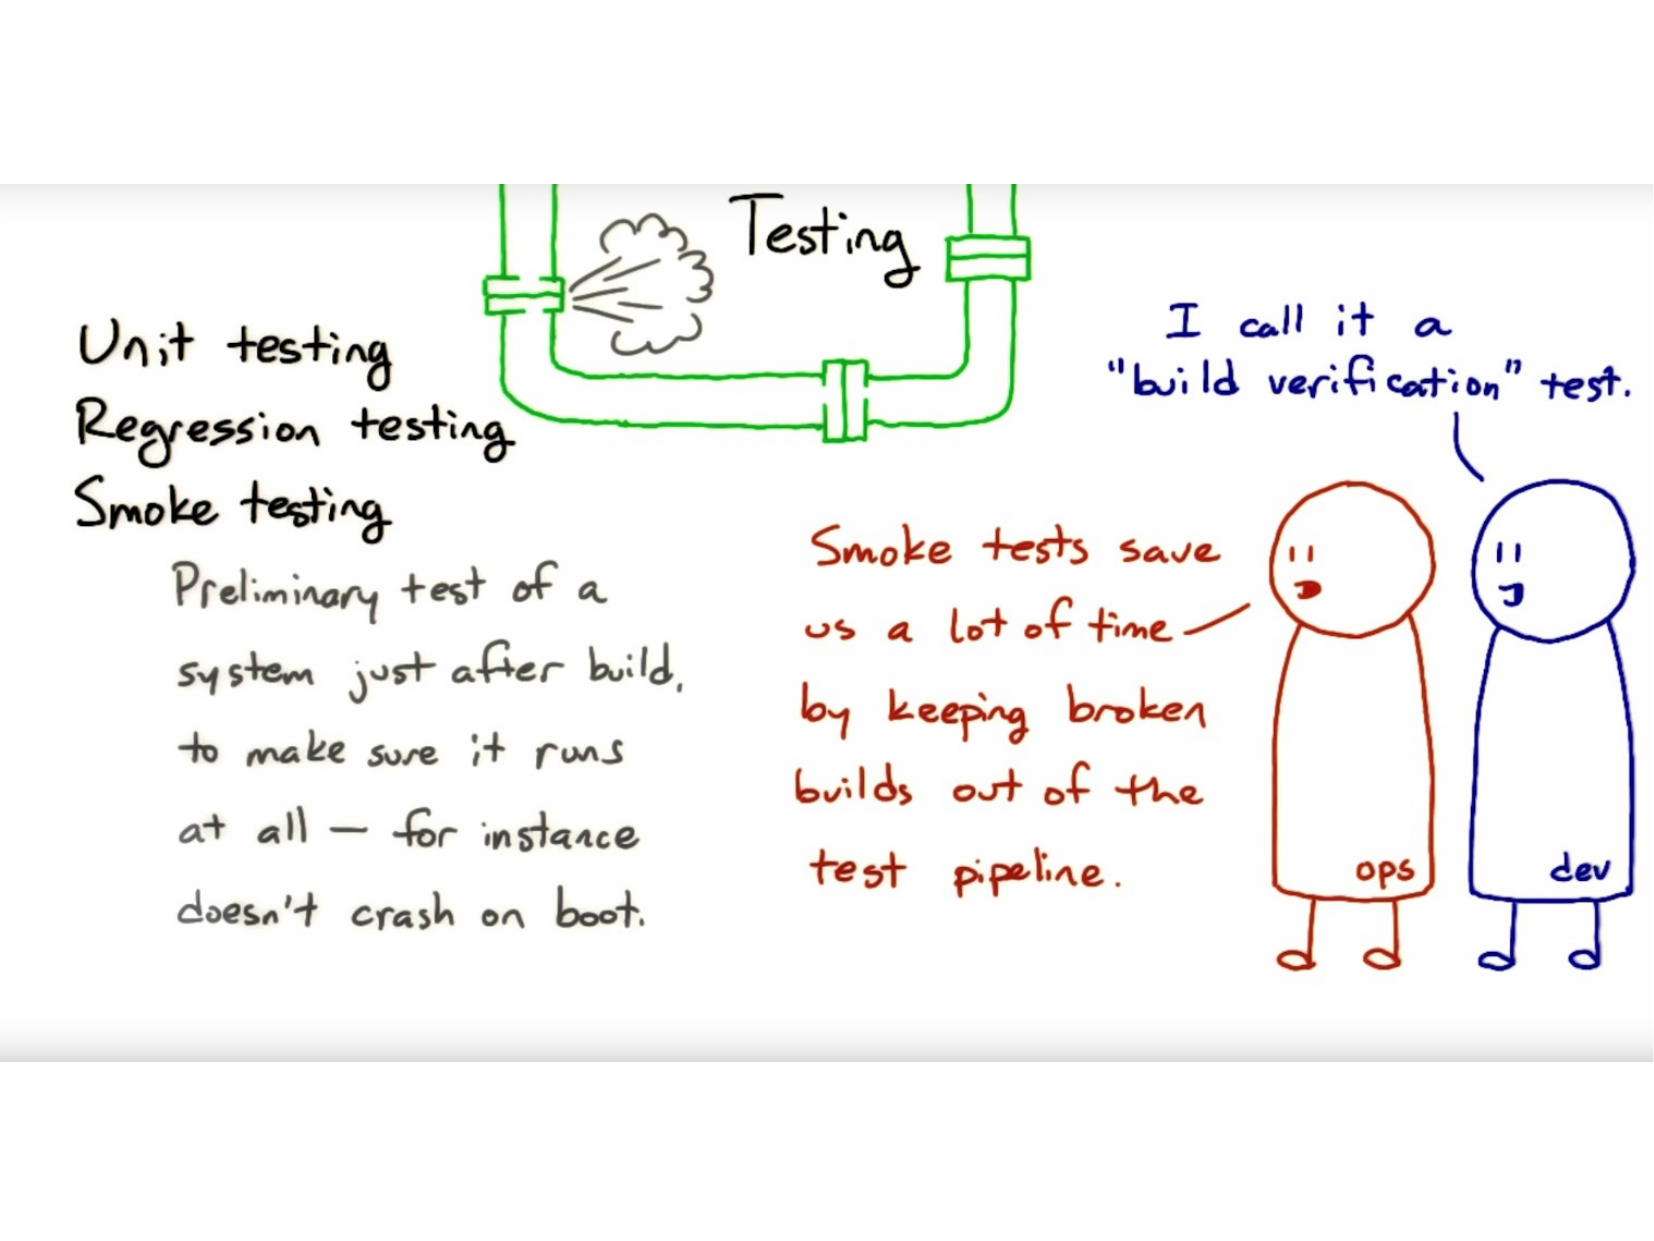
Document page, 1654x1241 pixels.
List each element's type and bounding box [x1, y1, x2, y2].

picture [0, 184, 1654, 1062]
